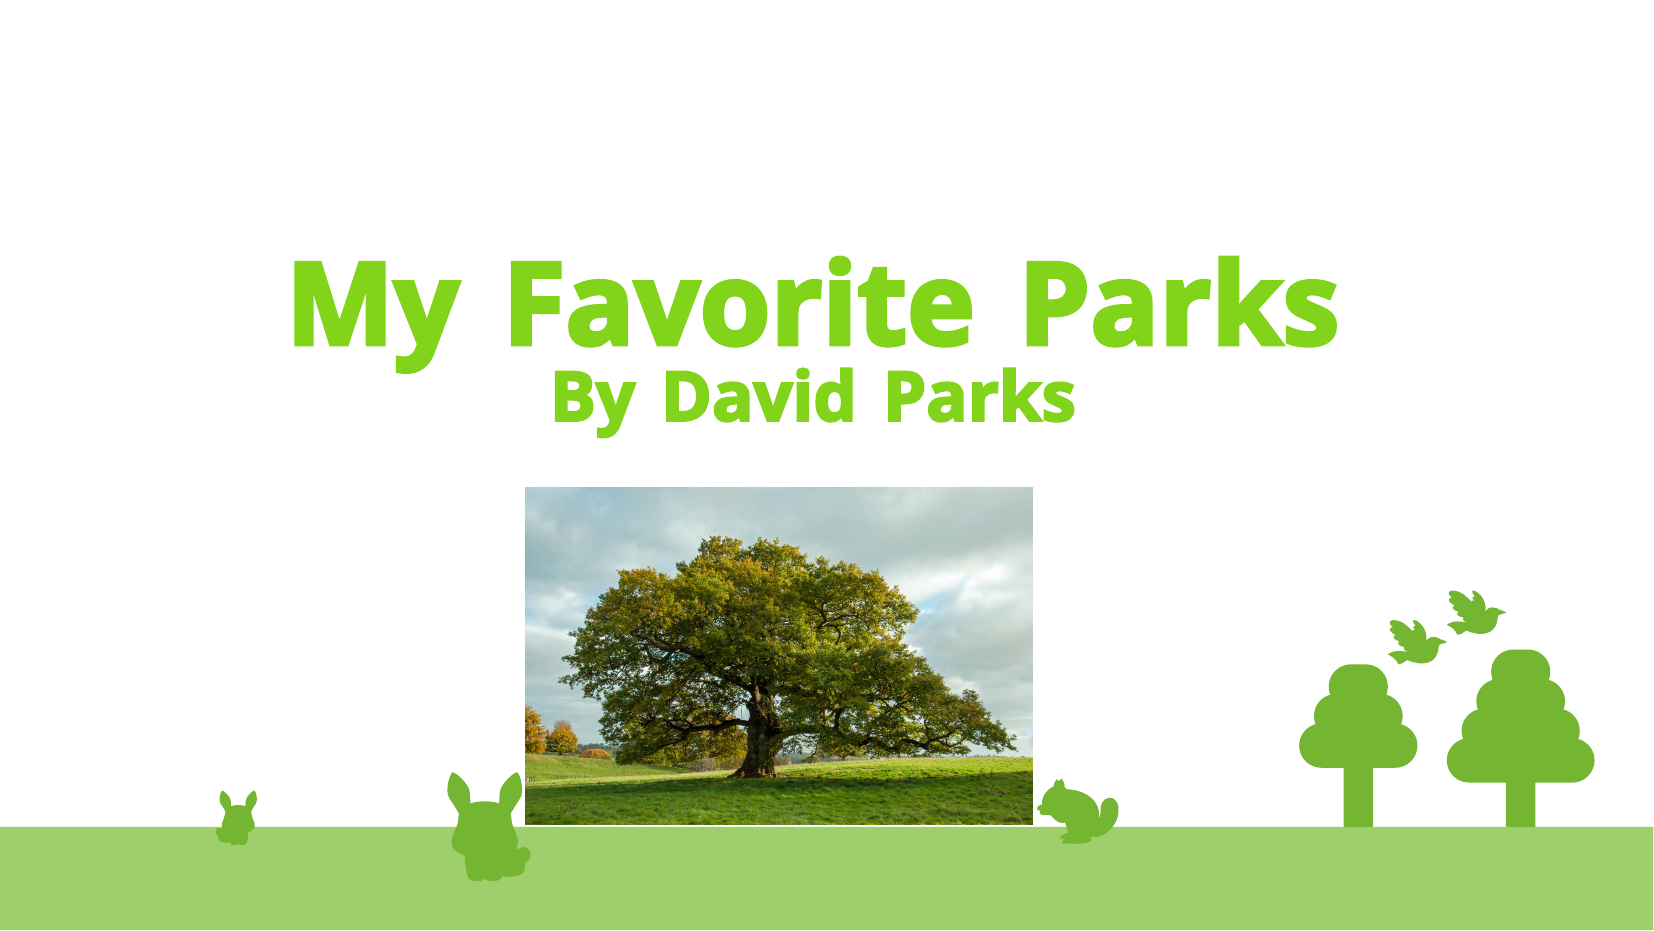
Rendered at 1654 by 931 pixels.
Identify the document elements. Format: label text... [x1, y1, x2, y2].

title My Favorite Parks [75, 225, 1552, 319]
picture [525, 487, 1033, 826]
title By David Parks [75, 319, 1552, 468]
